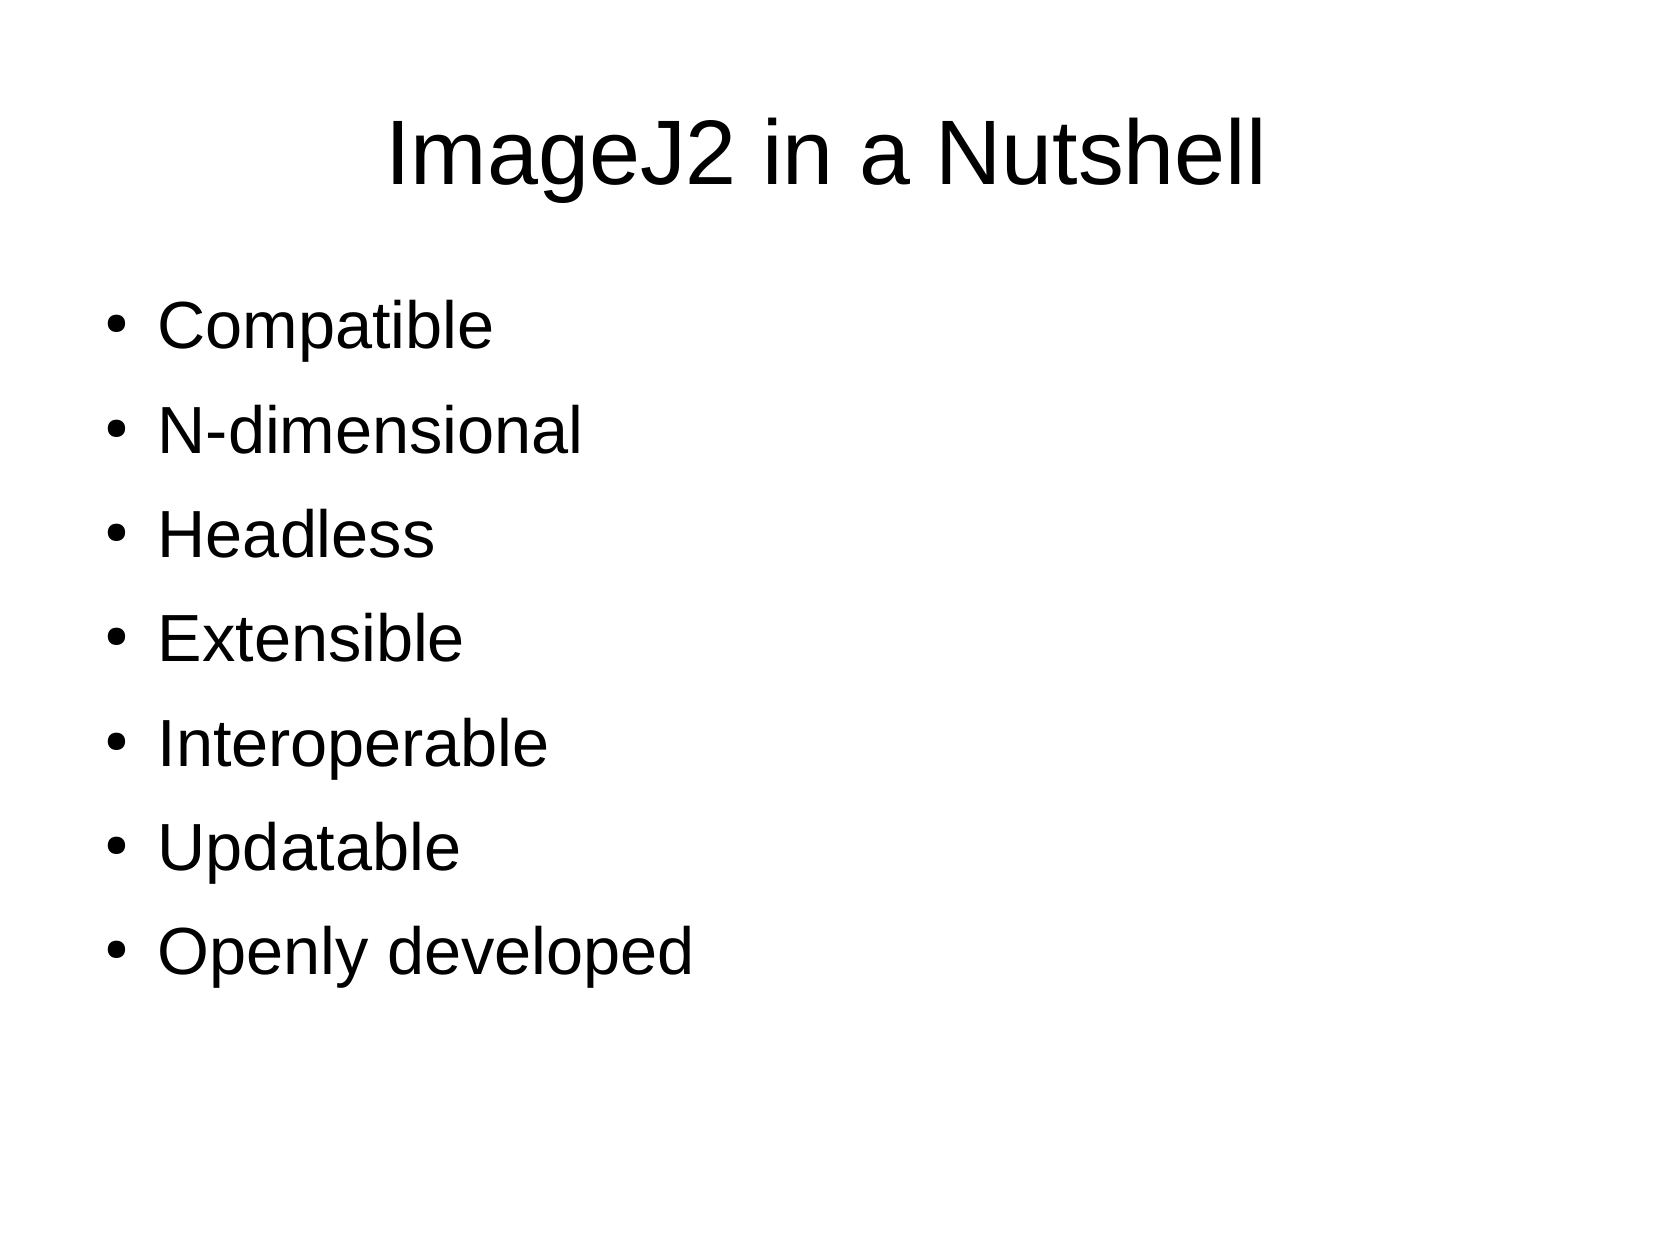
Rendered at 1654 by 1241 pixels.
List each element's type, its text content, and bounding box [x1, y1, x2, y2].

title ImageJ2 in a Nutshell [82, 49, 1571, 257]
list Compatible N-dimensional Headless Extensible Interoperable Updatable Openly developed [86, 288, 1576, 1108]
